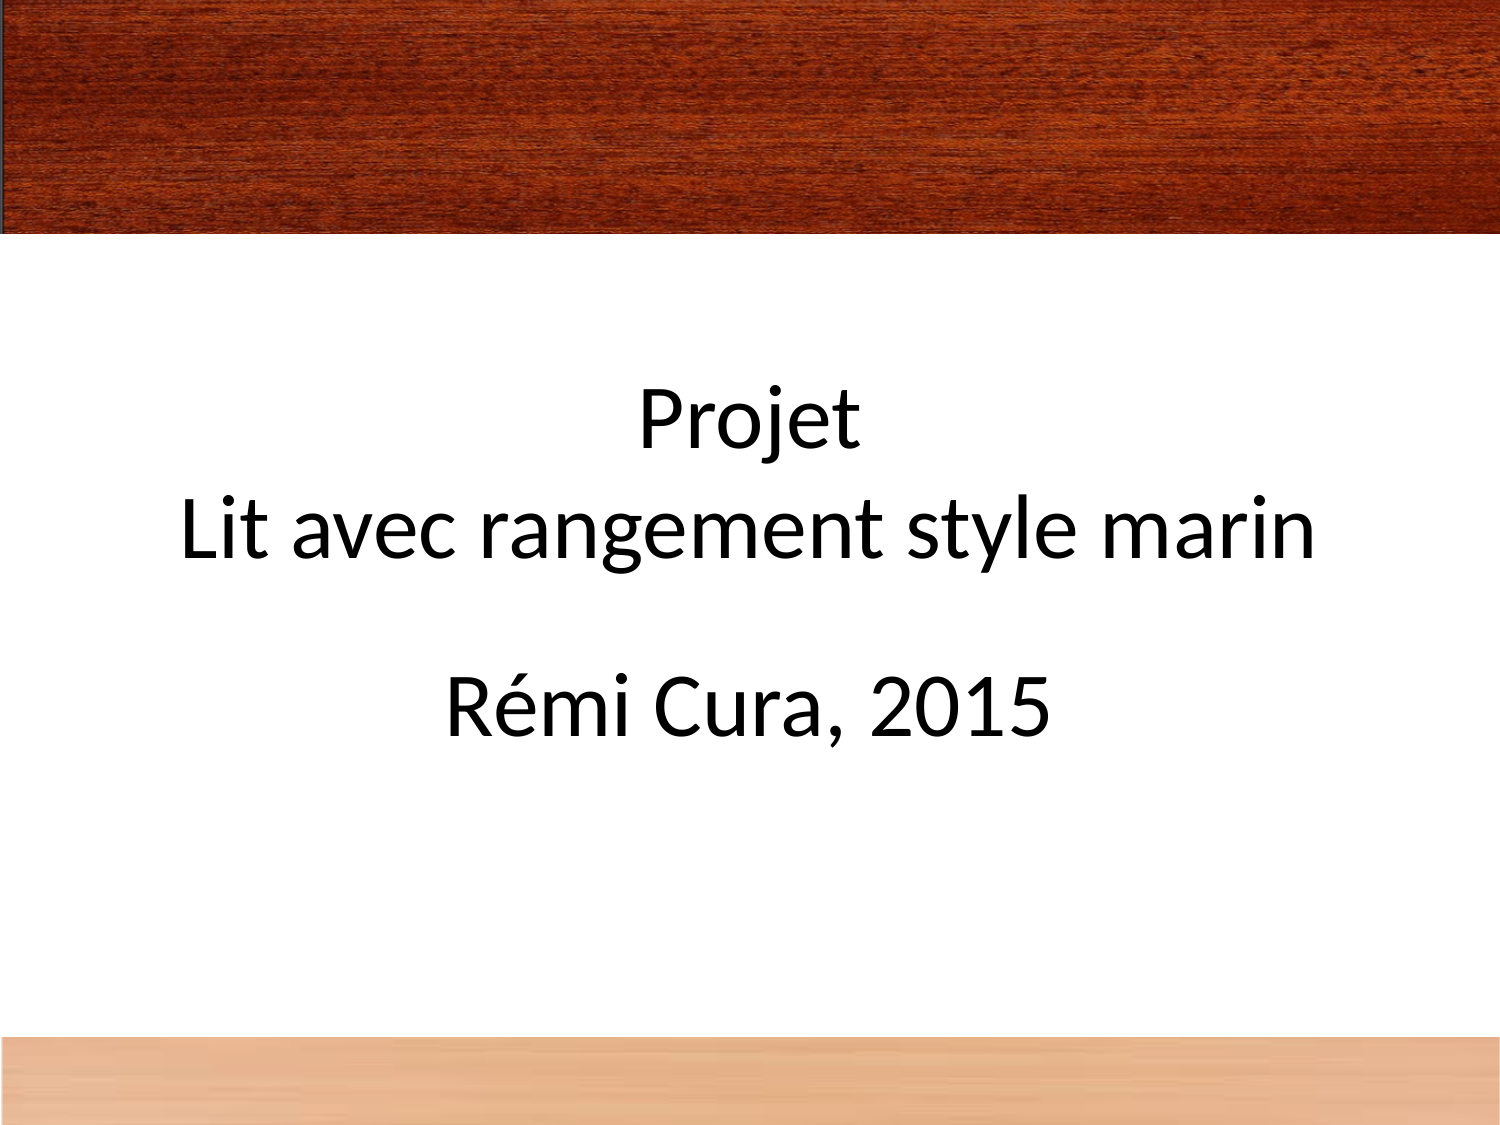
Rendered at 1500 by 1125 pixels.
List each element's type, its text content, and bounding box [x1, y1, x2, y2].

picture [3, 1037, 1499, 1125]
subtitle Rémi Cura, 2015 [225, 637, 1275, 925]
picture [0, 0, 1500, 234]
title Projet Lit avec rangement style marin [112, 349, 1388, 591]
